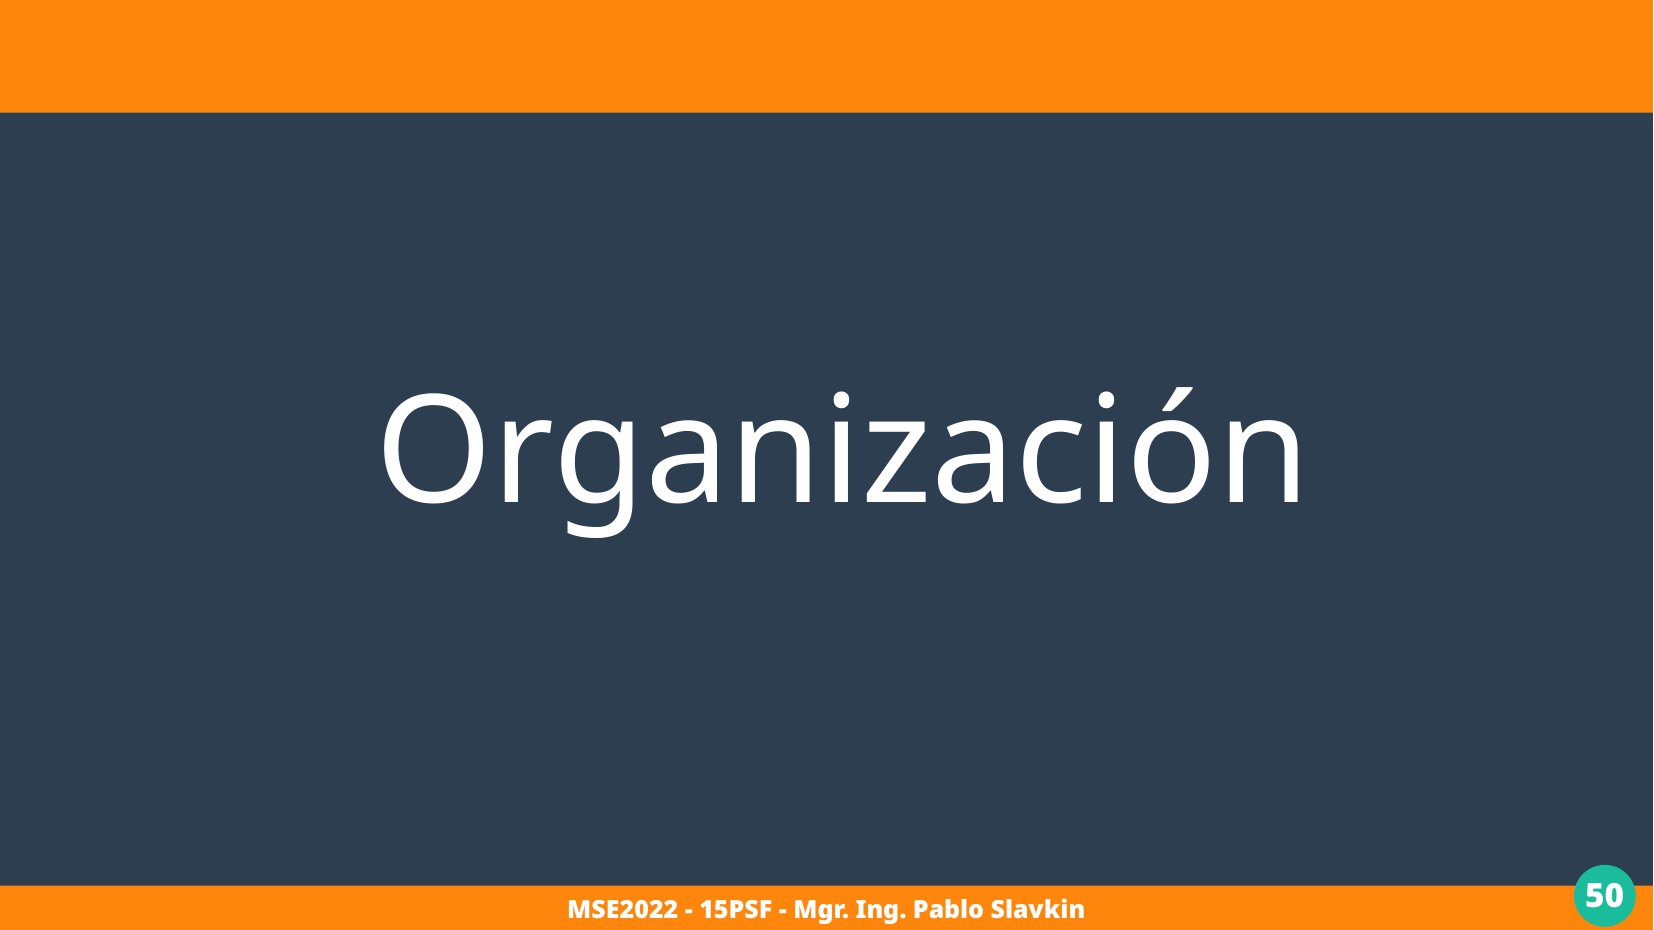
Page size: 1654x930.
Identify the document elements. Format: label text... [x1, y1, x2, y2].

list Organización [375, 342, 1424, 579]
